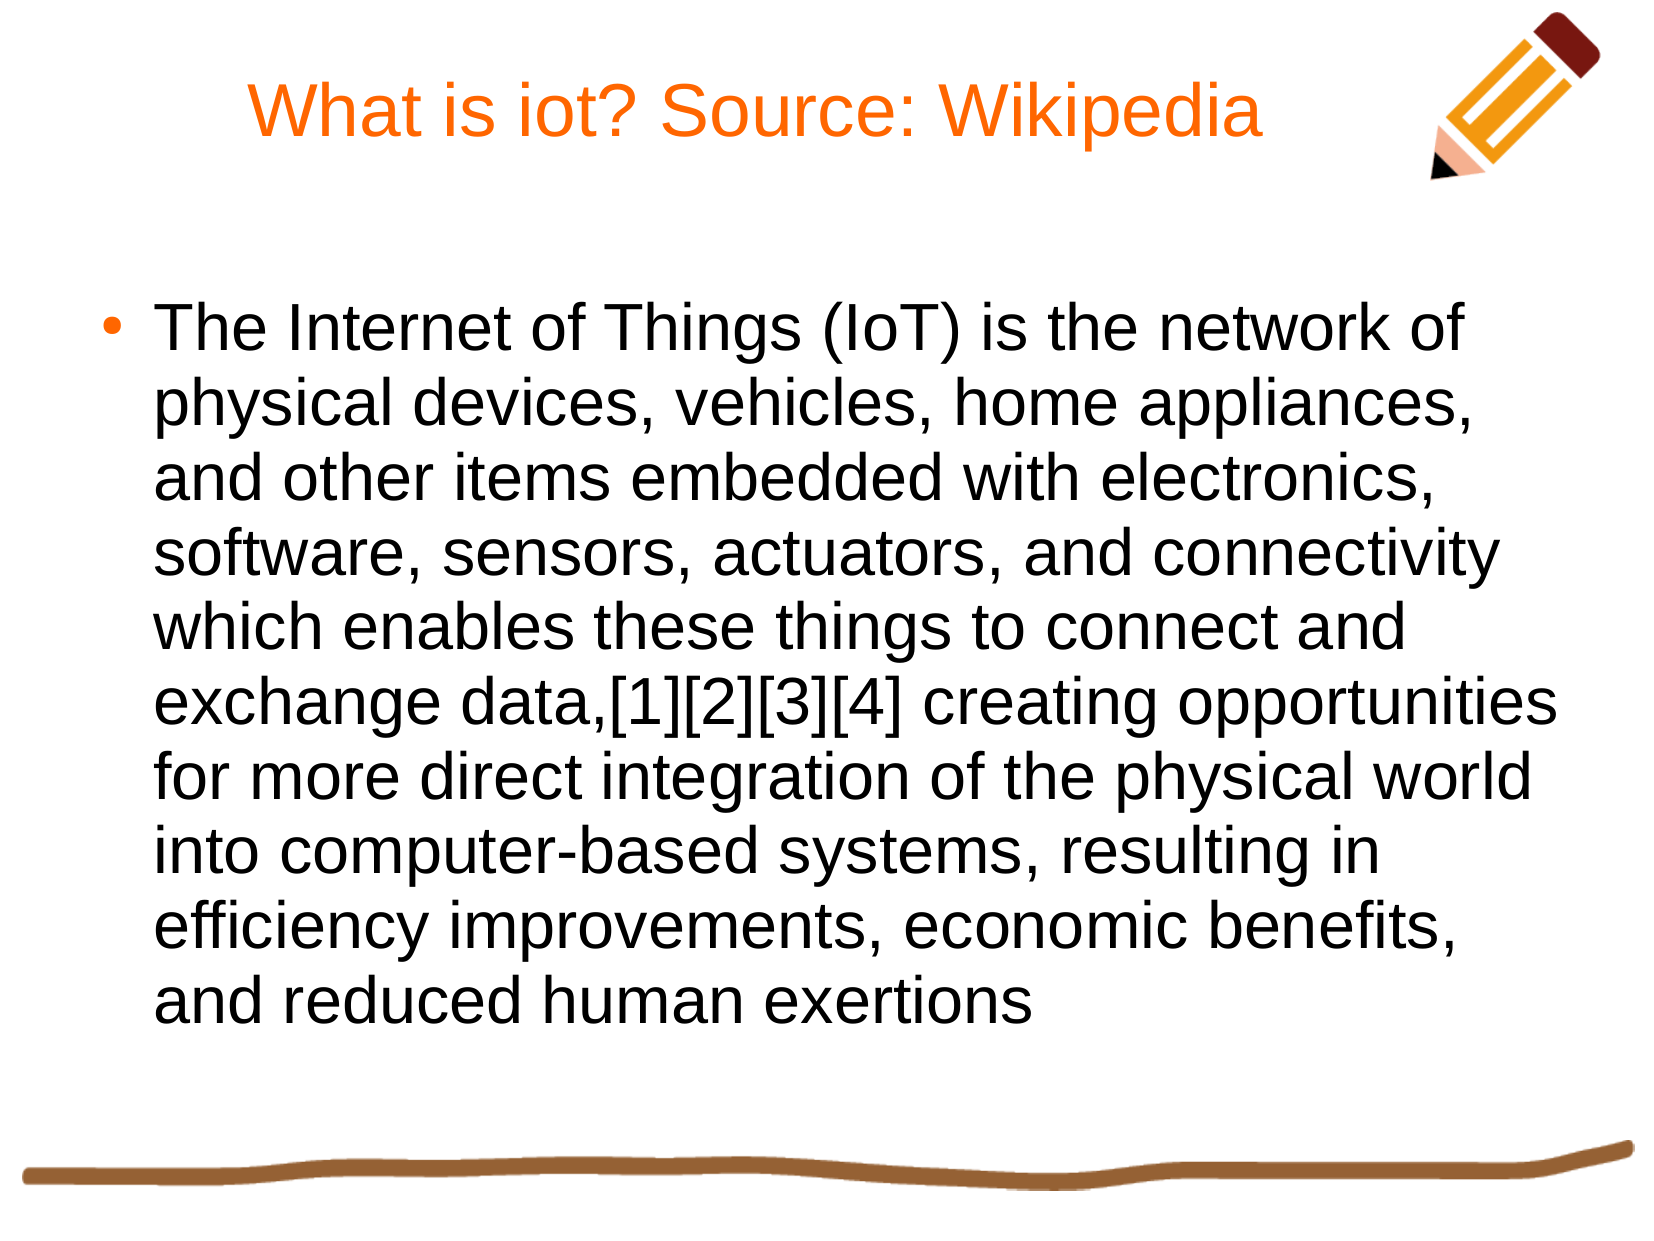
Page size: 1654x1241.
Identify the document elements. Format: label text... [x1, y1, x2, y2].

picture [1430, 12, 1601, 181]
list The Internet of Things (IoT) is the network of physical devices, vehicles, home appliances, and other items embedded with electronics, software, sensors, actuators, and connectivity which enables these things to connect and exchange data,[1][2][3][4] creating opportunities for more direct integration of the physical world into computer-based systems, resulting in efficiency improvements, economic benefits, and reduced human exertions [82, 290, 1571, 1122]
title What is iot? Source: Wikipedia [82, 49, 1430, 172]
picture [22, 1140, 1635, 1191]
